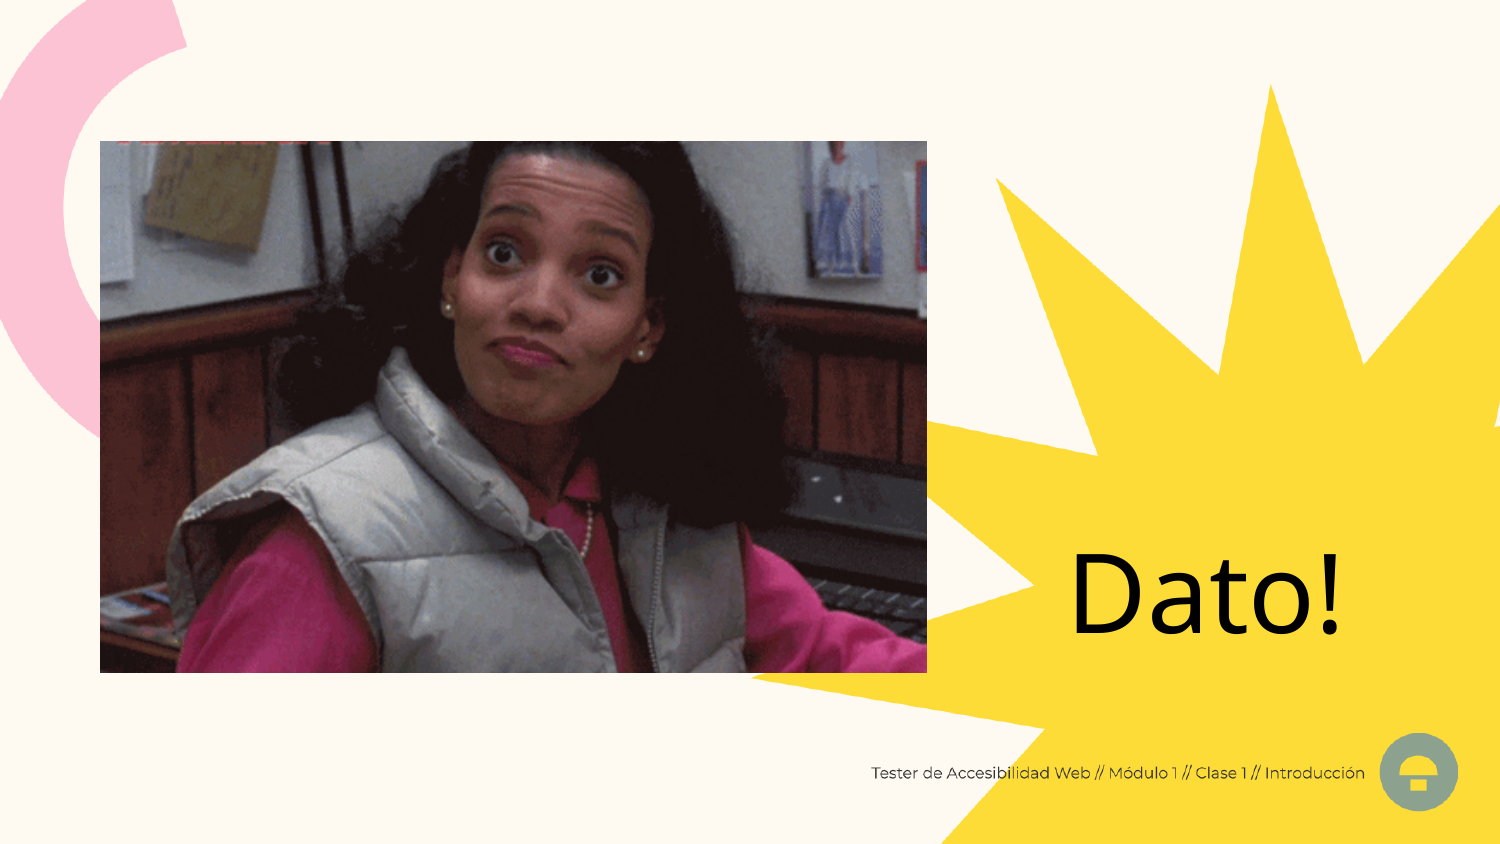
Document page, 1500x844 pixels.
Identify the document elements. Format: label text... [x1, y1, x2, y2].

picture [0, 0, 1500, 844]
text_box Dato! [991, 508, 1421, 671]
